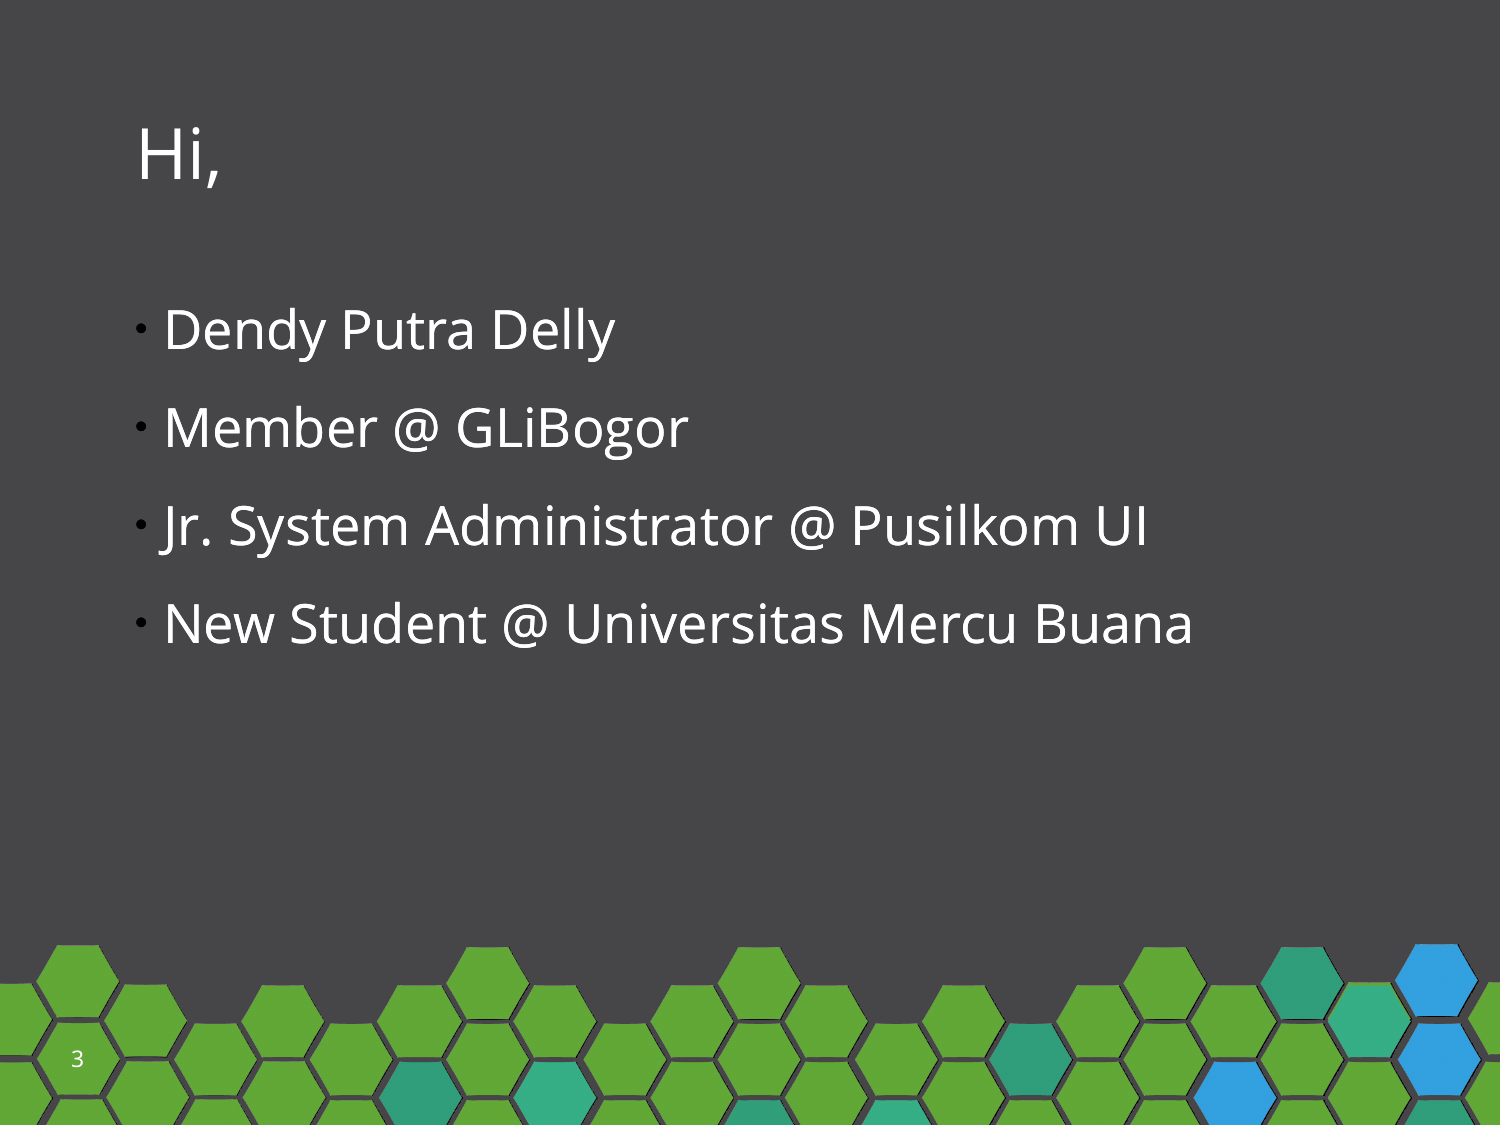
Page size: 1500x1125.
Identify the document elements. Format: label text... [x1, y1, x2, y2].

picture [0, 944, 1500, 1125]
list Dendy Putra Delly Member @ GLiBogor Jr. System Administrator @ Pusilkom UI New Student @ Universitas Mercu Buana [135, 291, 1372, 691]
title Hi, [135, 71, 1372, 234]
